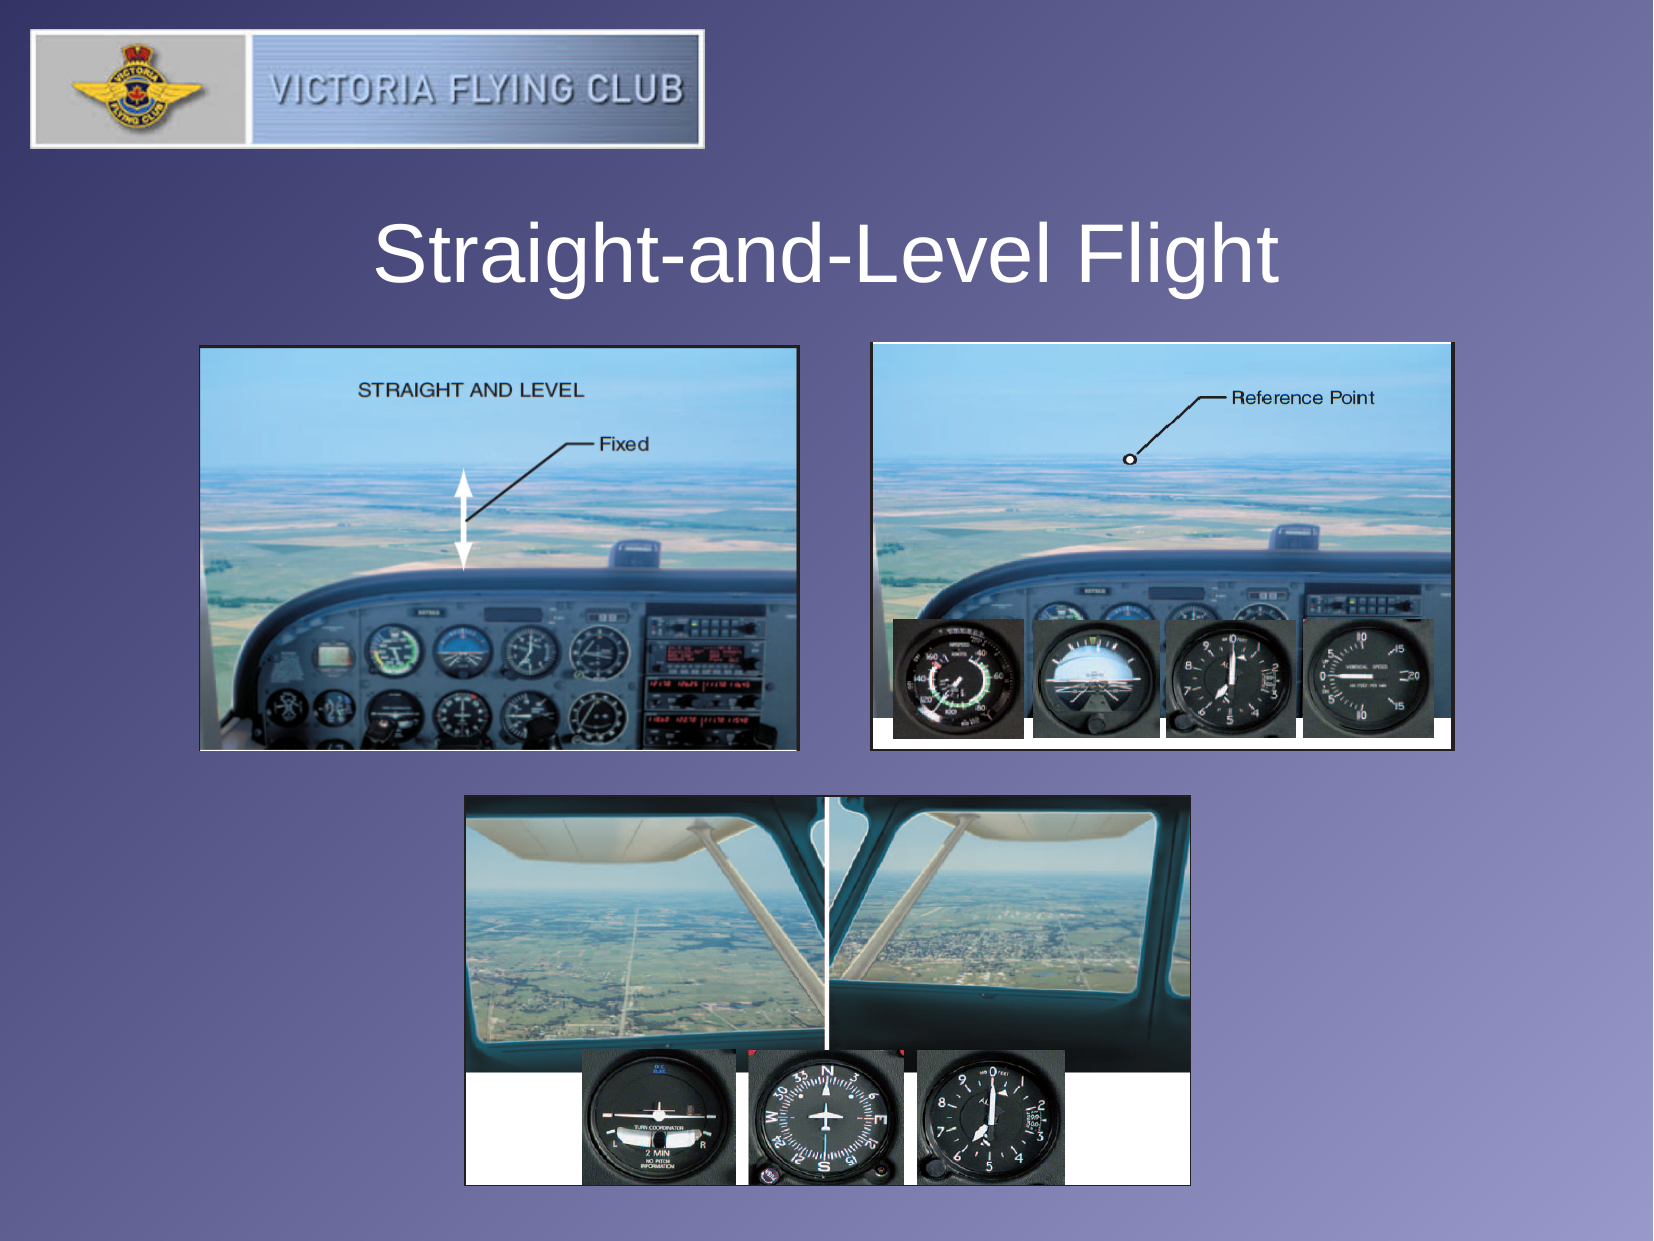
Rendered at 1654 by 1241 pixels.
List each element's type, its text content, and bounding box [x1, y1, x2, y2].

picture [199, 345, 800, 751]
picture [30, 29, 705, 149]
picture [464, 795, 1191, 1186]
title Straight-and-Level Flight [82, 150, 1571, 358]
picture [870, 342, 1455, 751]
